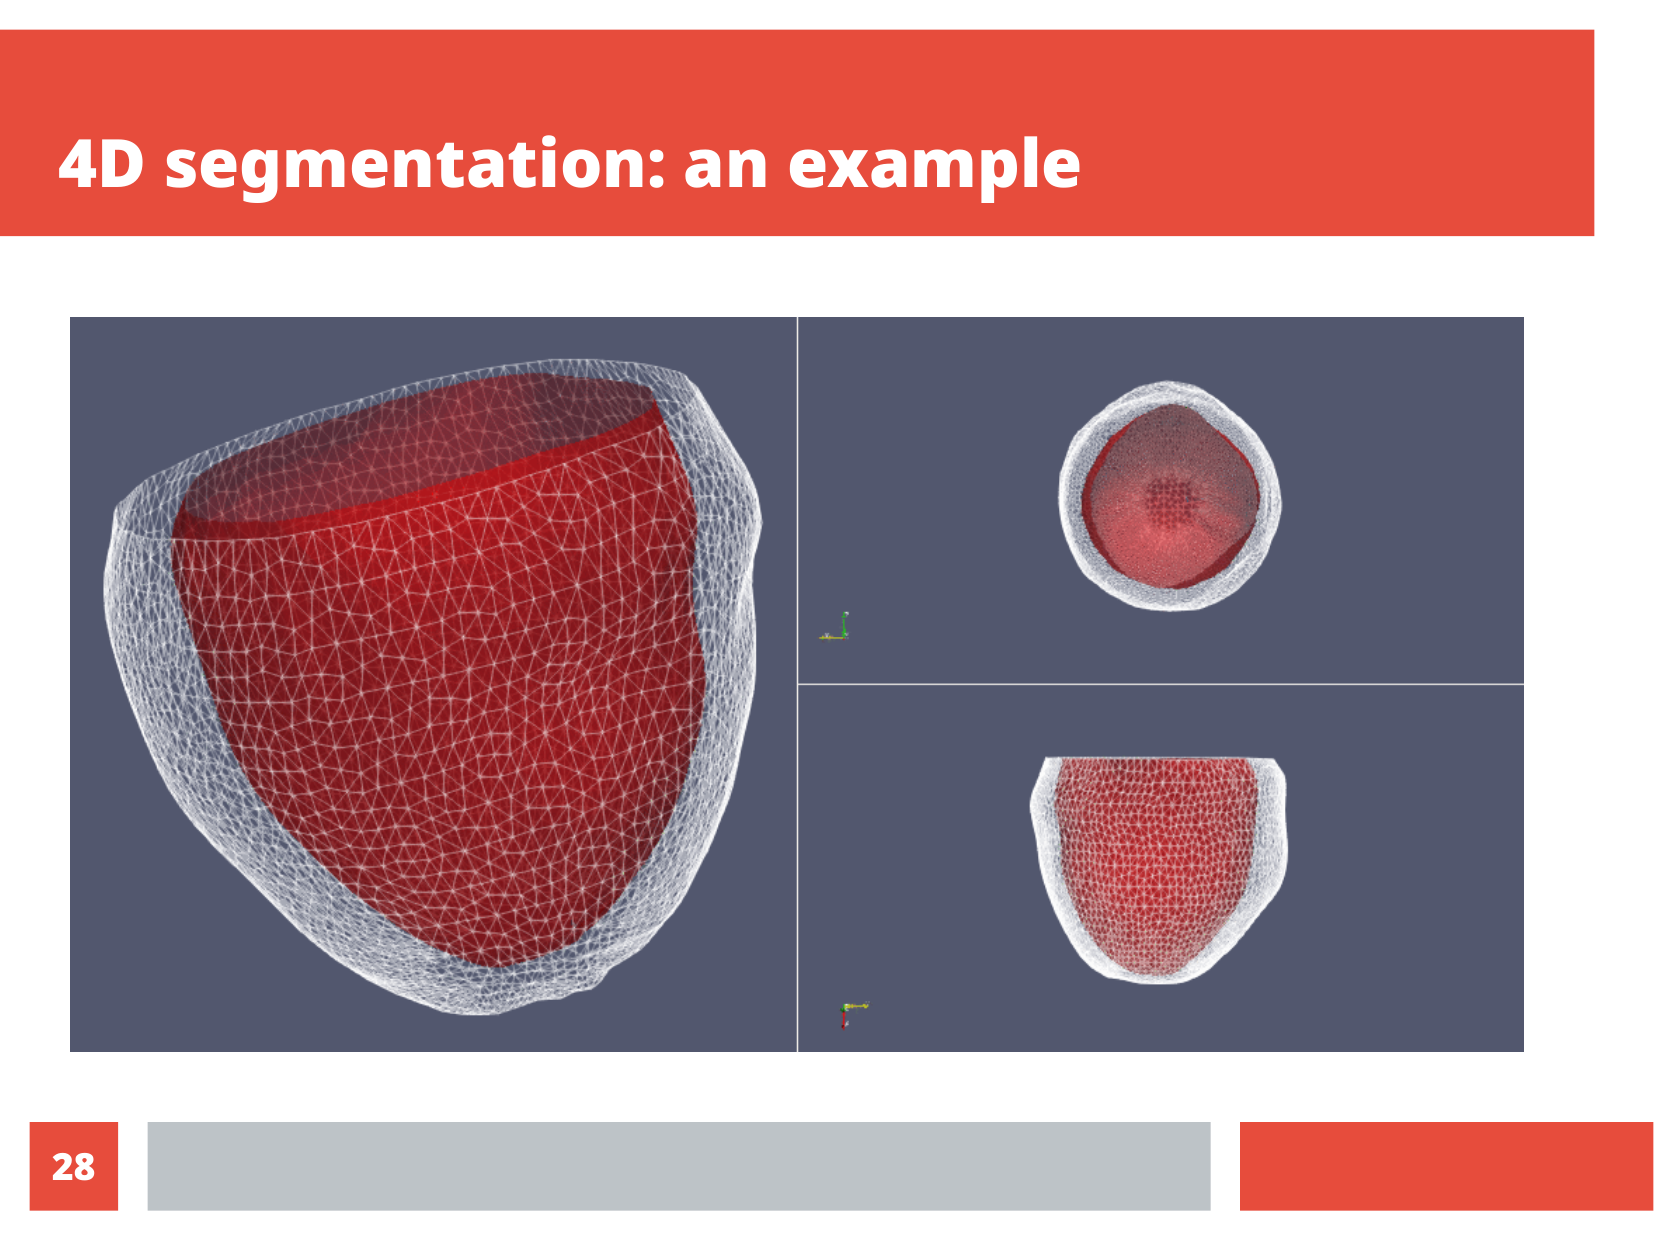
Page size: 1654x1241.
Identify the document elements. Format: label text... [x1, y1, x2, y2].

title 4D segmentation: an example [59, 59, 1595, 207]
picture [70, 317, 1524, 1052]
